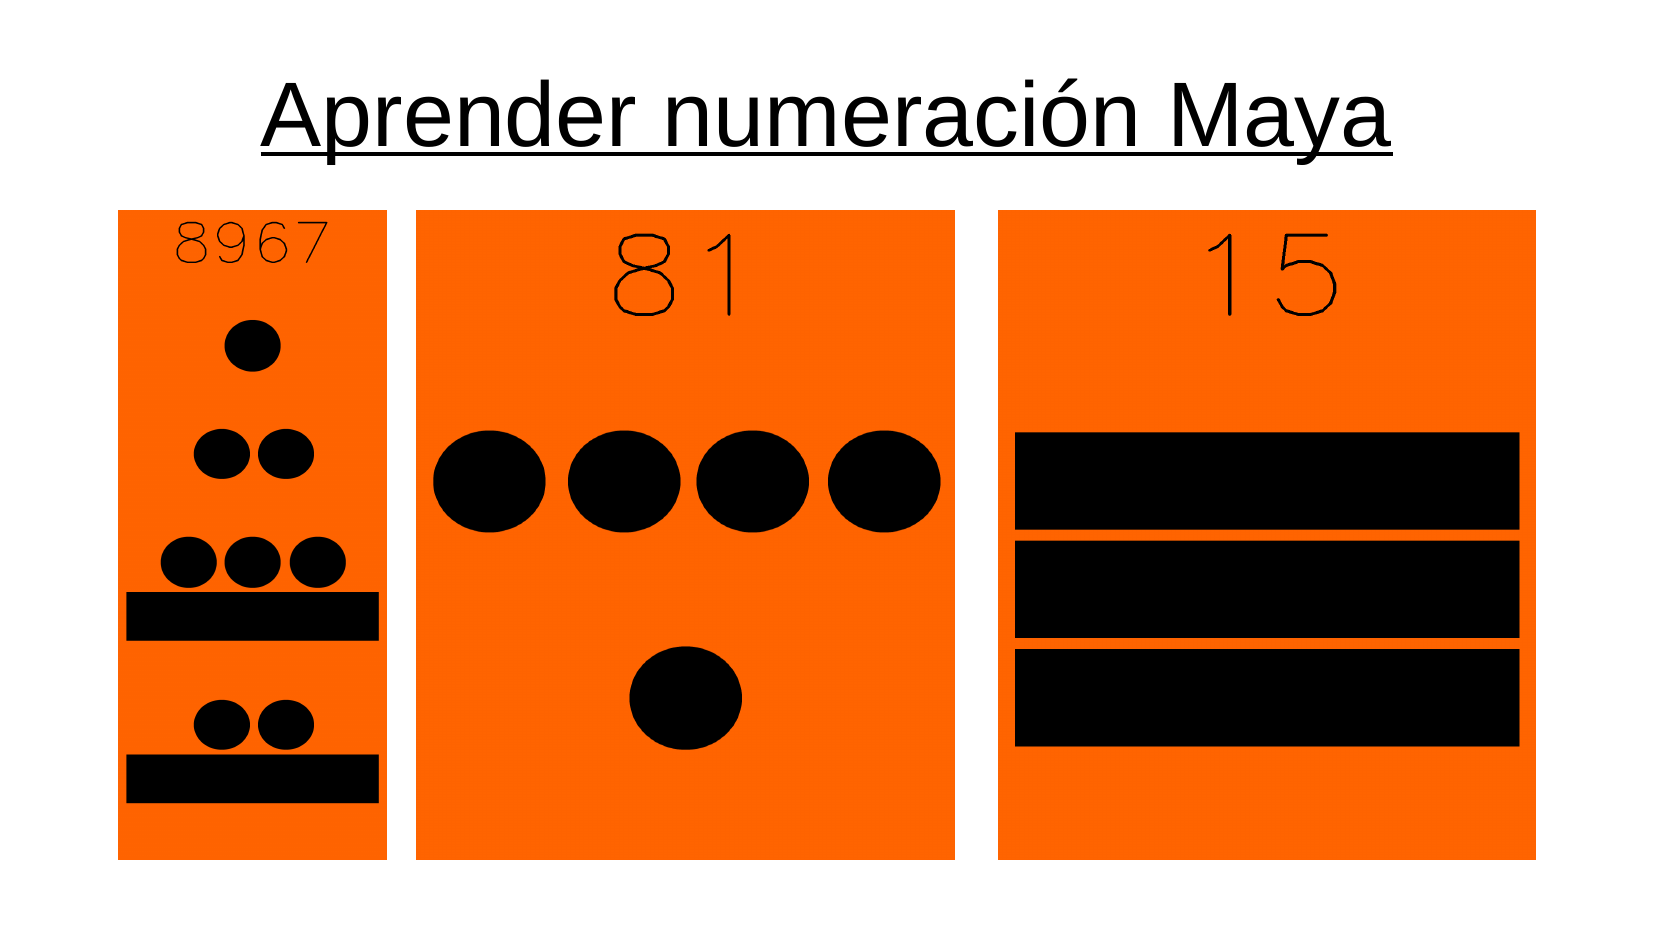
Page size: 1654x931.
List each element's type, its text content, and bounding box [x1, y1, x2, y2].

title Aprender numeración Maya [82, 37, 1571, 193]
picture [998, 210, 1536, 860]
picture [118, 210, 387, 860]
picture [416, 210, 955, 860]
